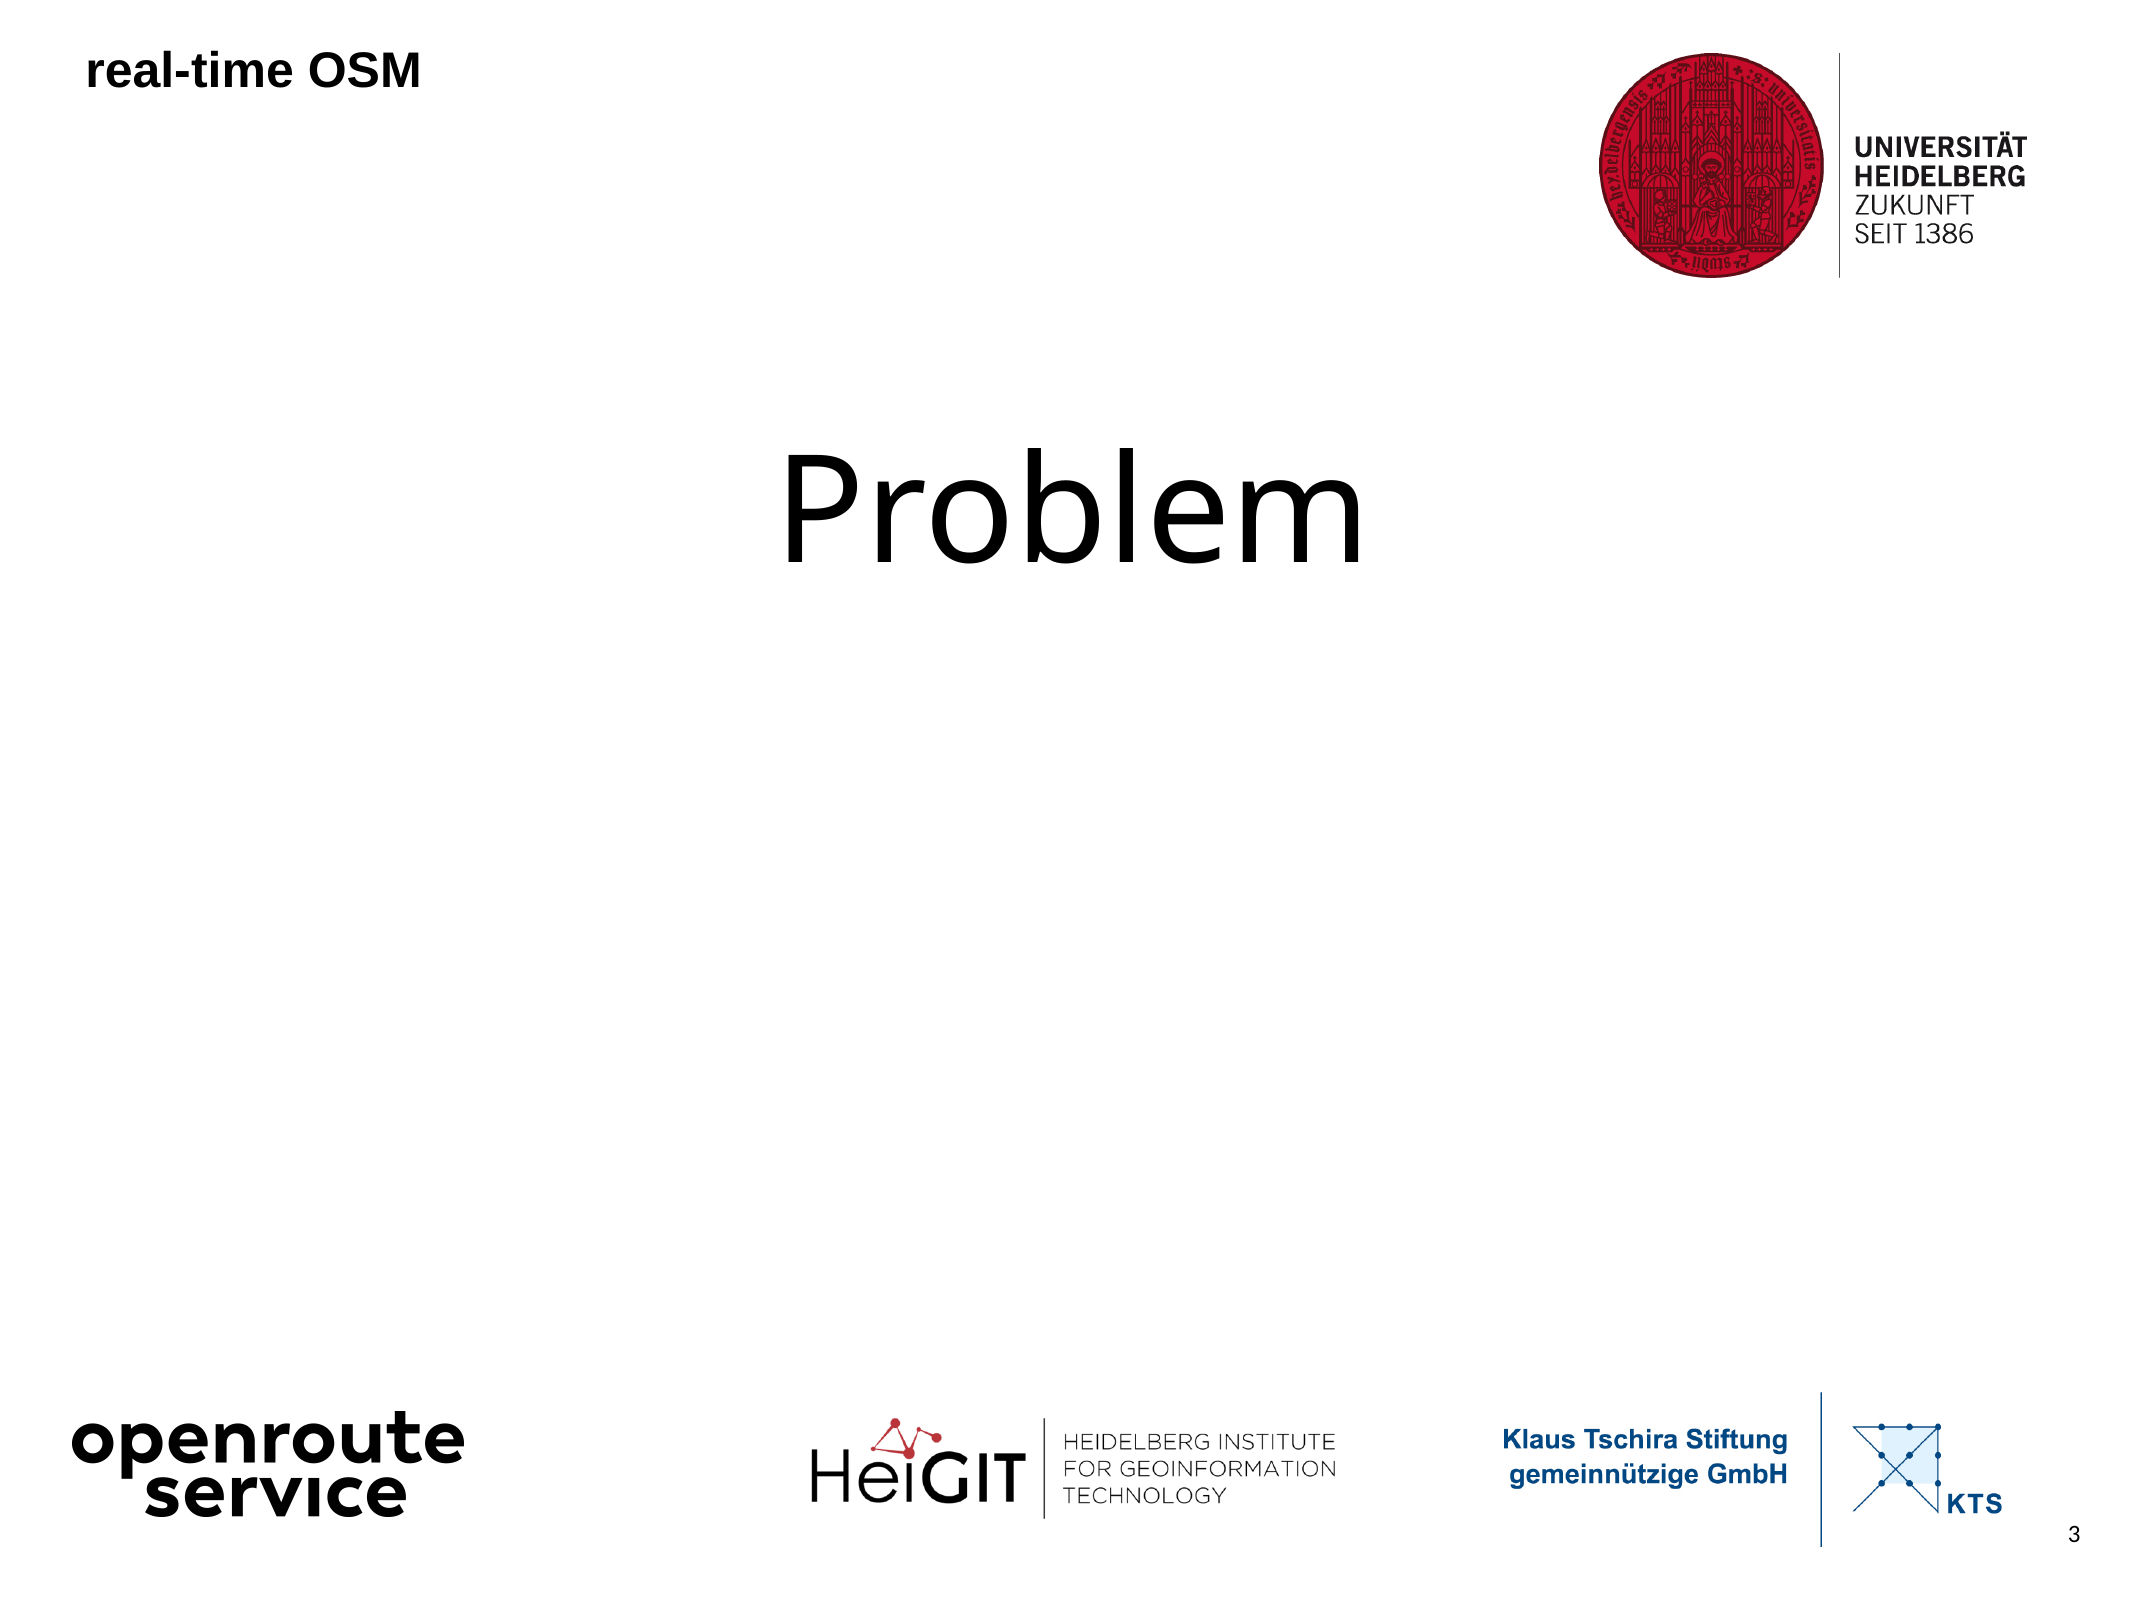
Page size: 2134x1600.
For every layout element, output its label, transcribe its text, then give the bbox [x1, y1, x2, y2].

picture [72, 1411, 464, 1517]
text_box real-time OSM [74, 26, 434, 109]
picture [797, 1395, 1349, 1533]
picture [1599, 53, 2027, 278]
picture [1474, 1330, 2034, 1597]
text_box Problem [766, 403, 1380, 601]
